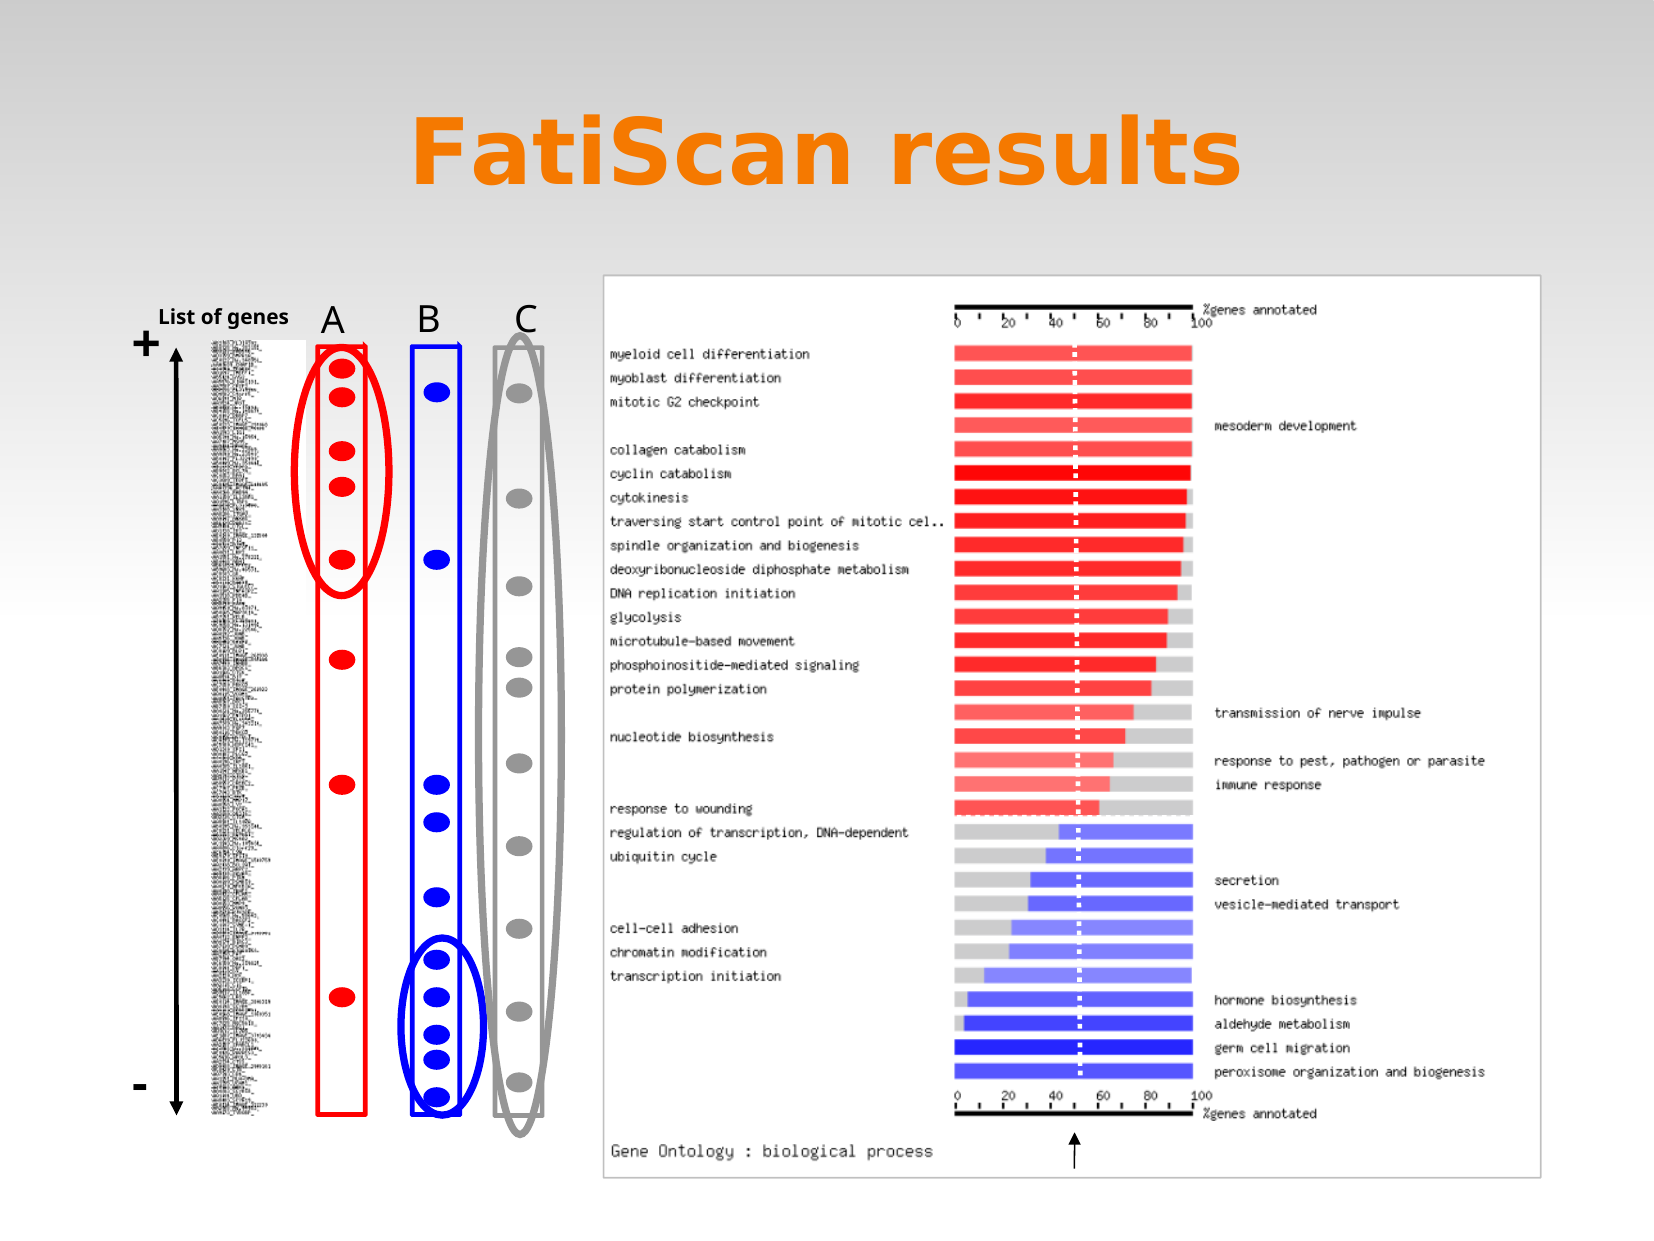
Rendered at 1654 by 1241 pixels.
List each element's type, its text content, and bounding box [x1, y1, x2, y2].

text_box [329, 387, 355, 407]
text_box [506, 1002, 532, 1021]
text_box [329, 477, 355, 497]
text_box + [116, 300, 177, 379]
text_box [329, 775, 355, 795]
text_box [424, 383, 450, 402]
text_box [424, 1025, 450, 1045]
text_box [329, 650, 355, 670]
text_box [329, 550, 355, 570]
text_box [506, 1073, 532, 1092]
text_box [506, 489, 532, 508]
text_box [506, 384, 532, 403]
text_box B [401, 287, 456, 348]
text_box [424, 775, 450, 795]
text_box [329, 441, 355, 461]
title FatiScan results [82, 56, 1571, 250]
text_box [506, 754, 532, 773]
text_box List of genes [116, 295, 306, 337]
text_box [329, 359, 355, 378]
text_box [424, 888, 450, 907]
text_box [506, 647, 532, 667]
text_box [329, 987, 355, 1007]
text_box [424, 813, 450, 832]
text_box [424, 550, 450, 570]
text_box [506, 577, 532, 596]
text_box A [306, 288, 354, 349]
text_box [424, 950, 450, 970]
text_box - [116, 1040, 177, 1119]
text_box [506, 919, 532, 939]
text_box C [499, 287, 553, 348]
text_box [424, 1050, 450, 1070]
text_box [424, 1087, 450, 1107]
text_box [424, 987, 450, 1007]
picture [298, 407, 306, 536]
picture [211, 340, 306, 1116]
text_box [506, 836, 532, 856]
text_box [506, 678, 532, 697]
picture [605, 277, 1539, 1176]
